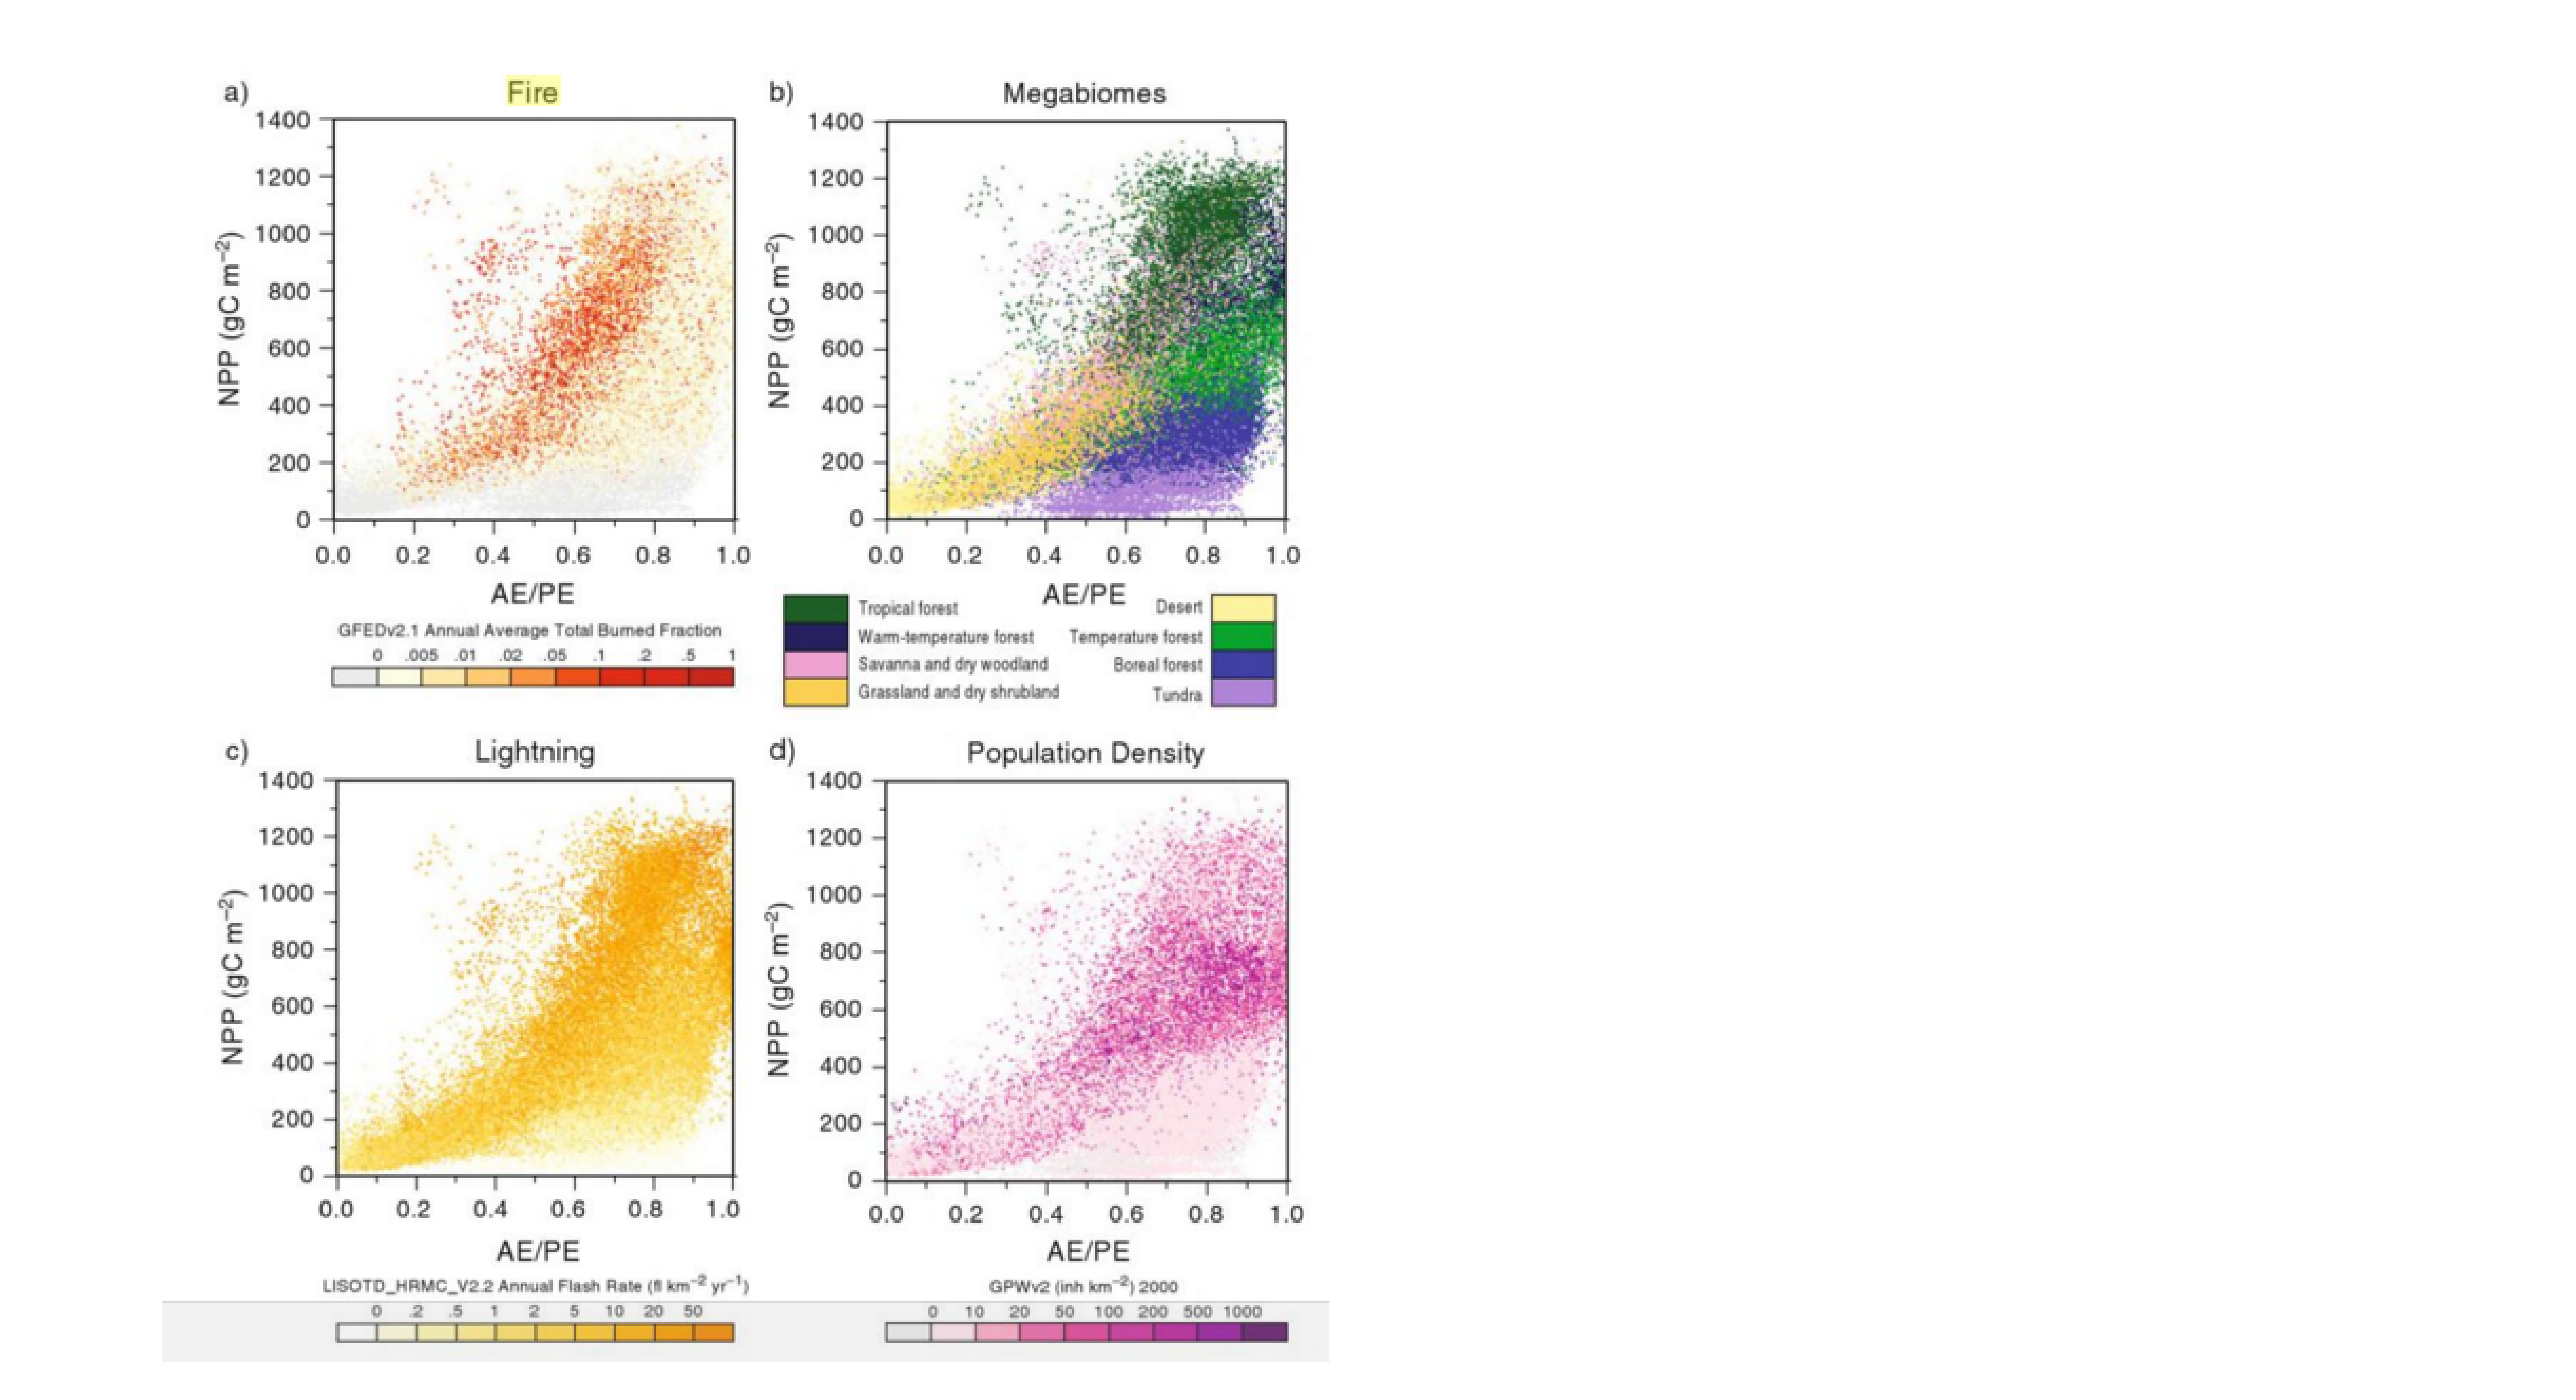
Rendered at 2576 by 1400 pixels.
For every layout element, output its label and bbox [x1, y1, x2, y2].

picture [162, 56, 1329, 1362]
